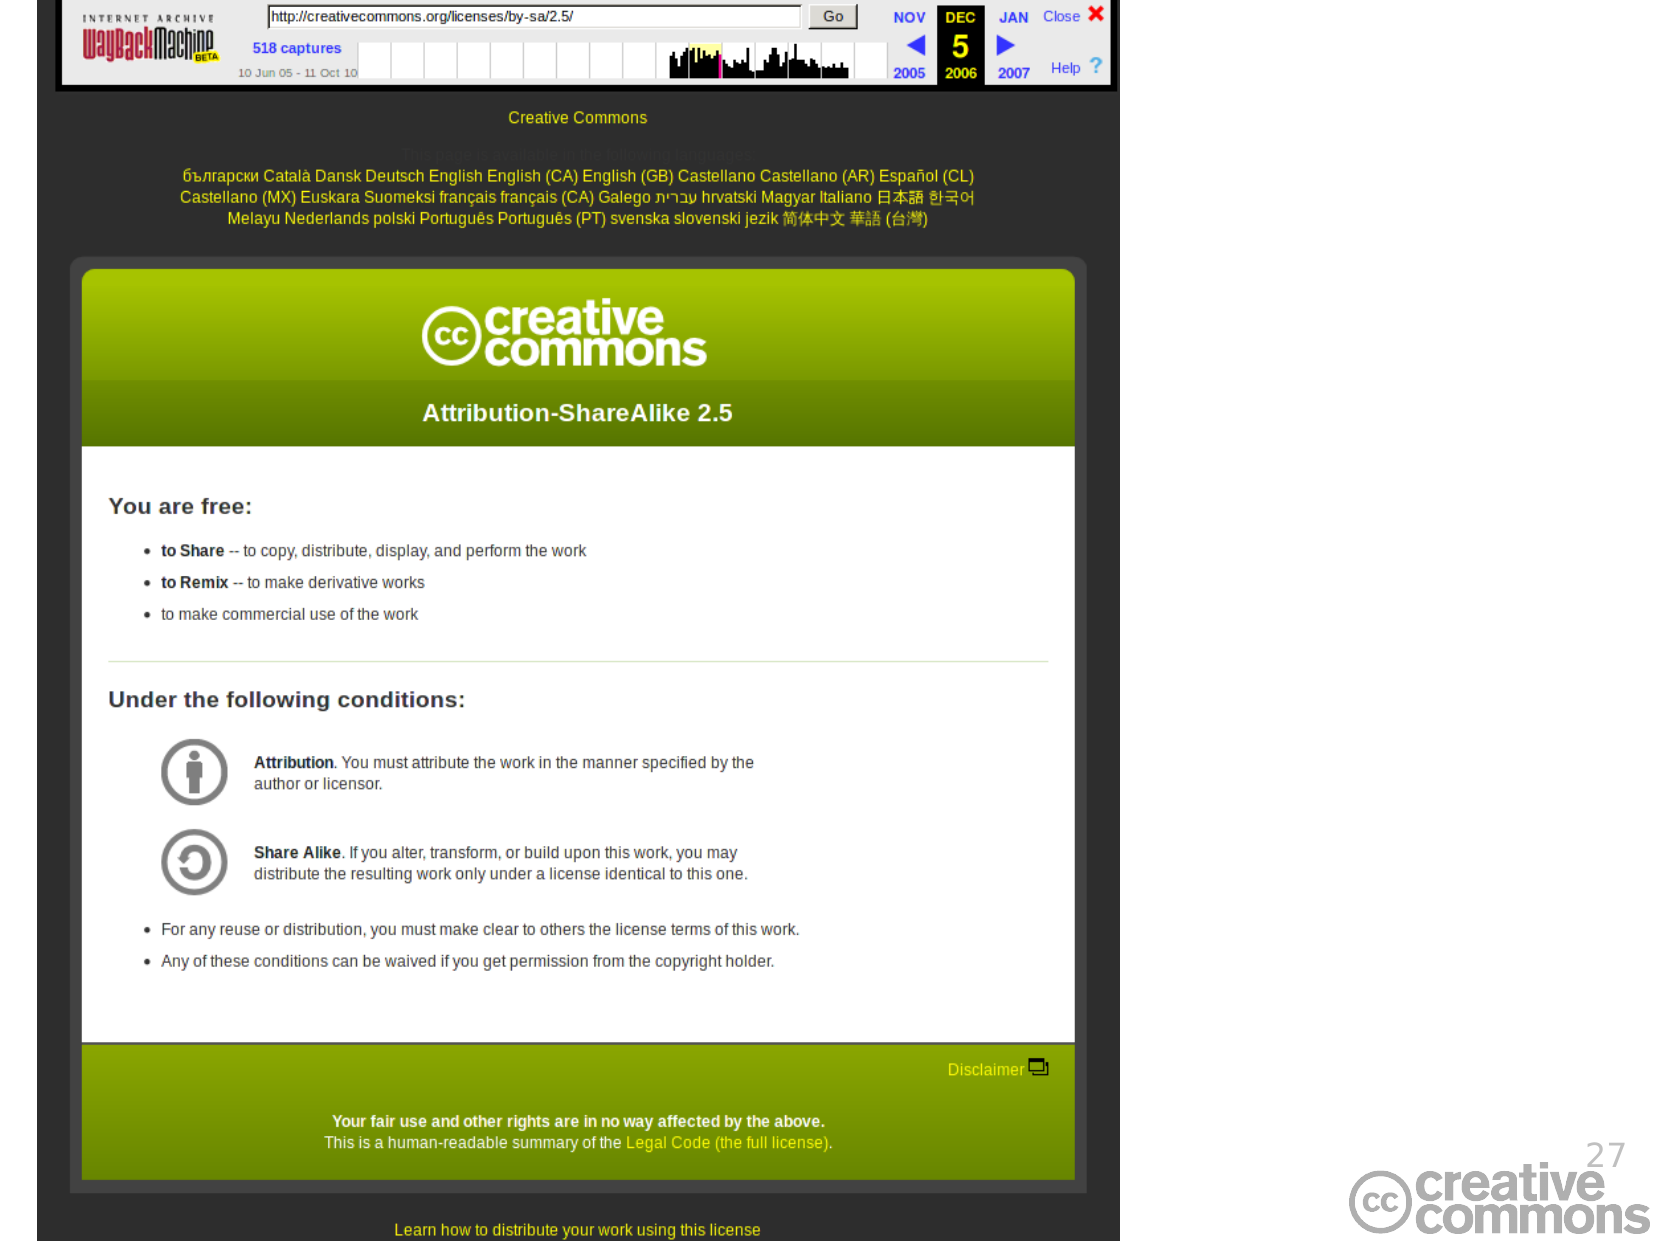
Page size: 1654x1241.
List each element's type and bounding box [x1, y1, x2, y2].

picture [1349, 1162, 1650, 1234]
picture [37, 0, 1120, 1241]
